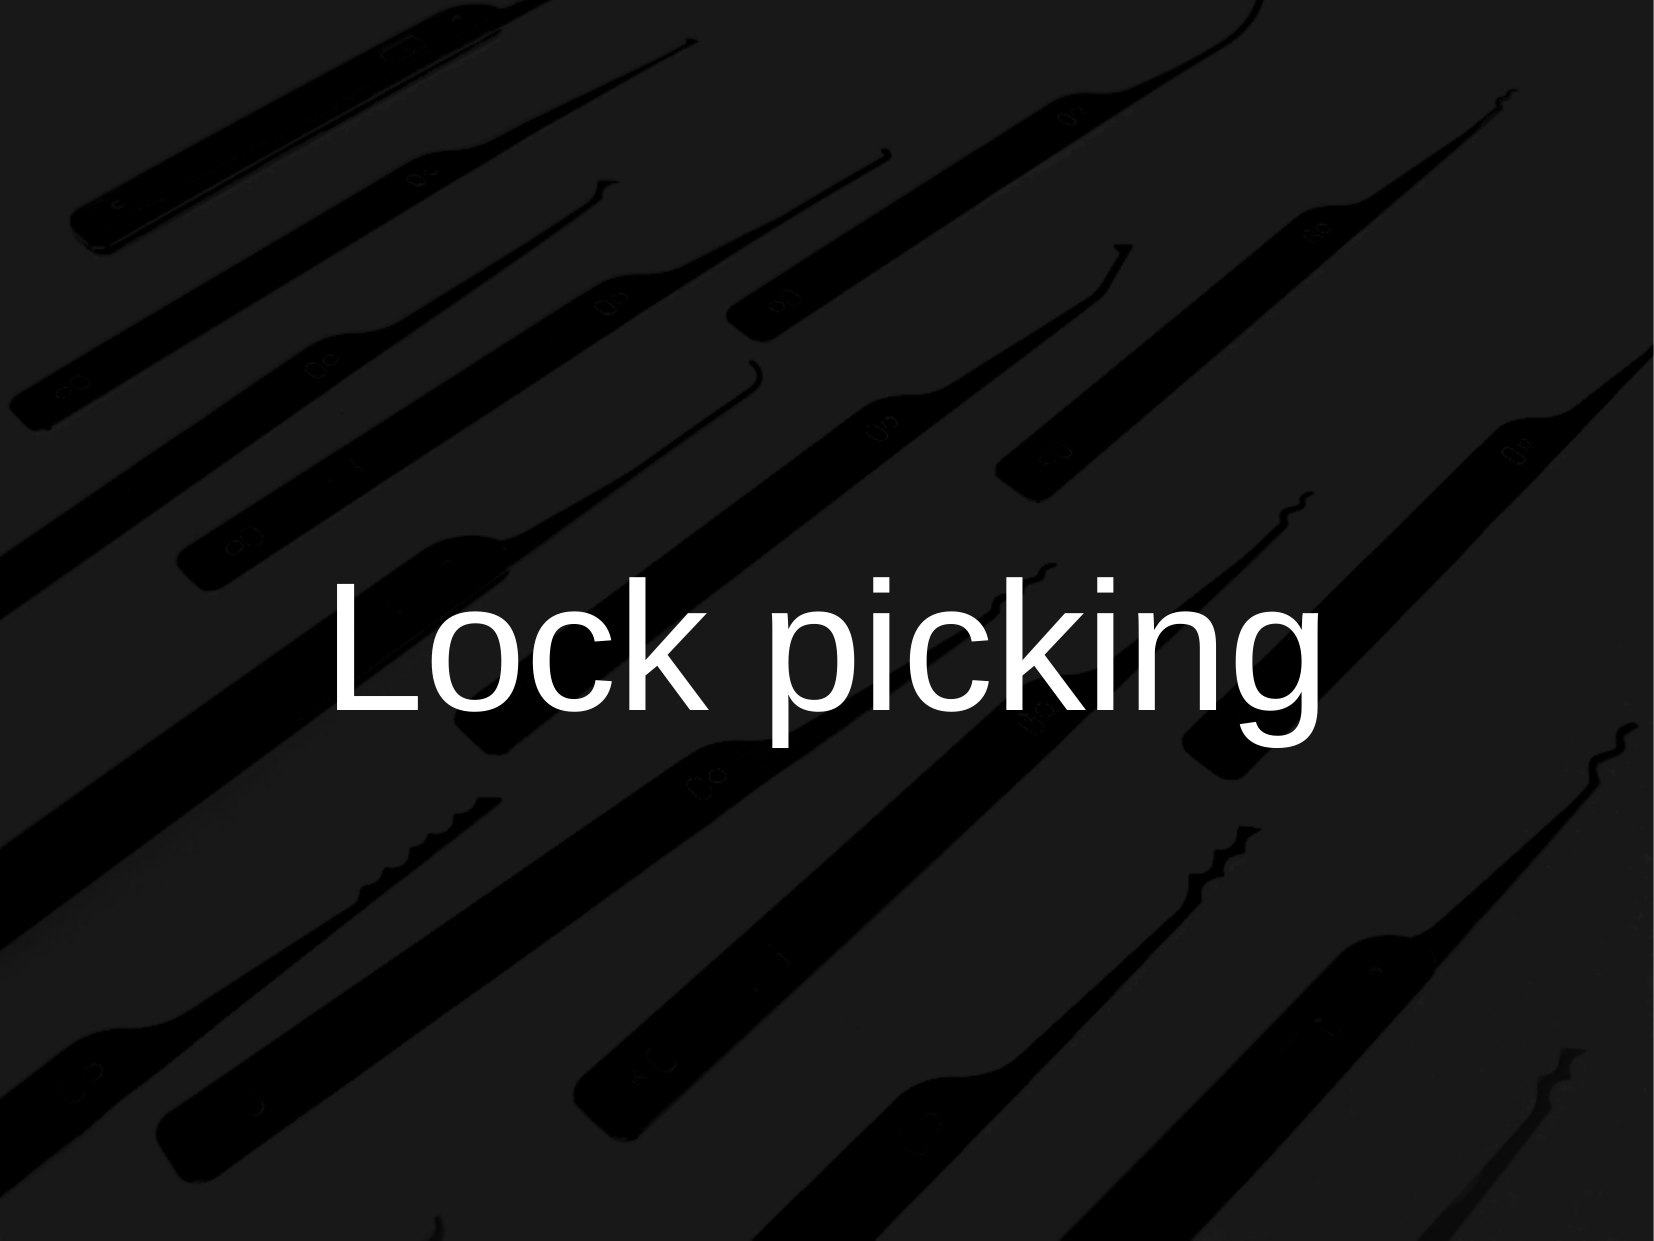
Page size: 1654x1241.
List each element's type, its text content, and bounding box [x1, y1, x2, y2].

picture [0, 0, 1654, 1241]
title Lock picking [82, 543, 1571, 751]
